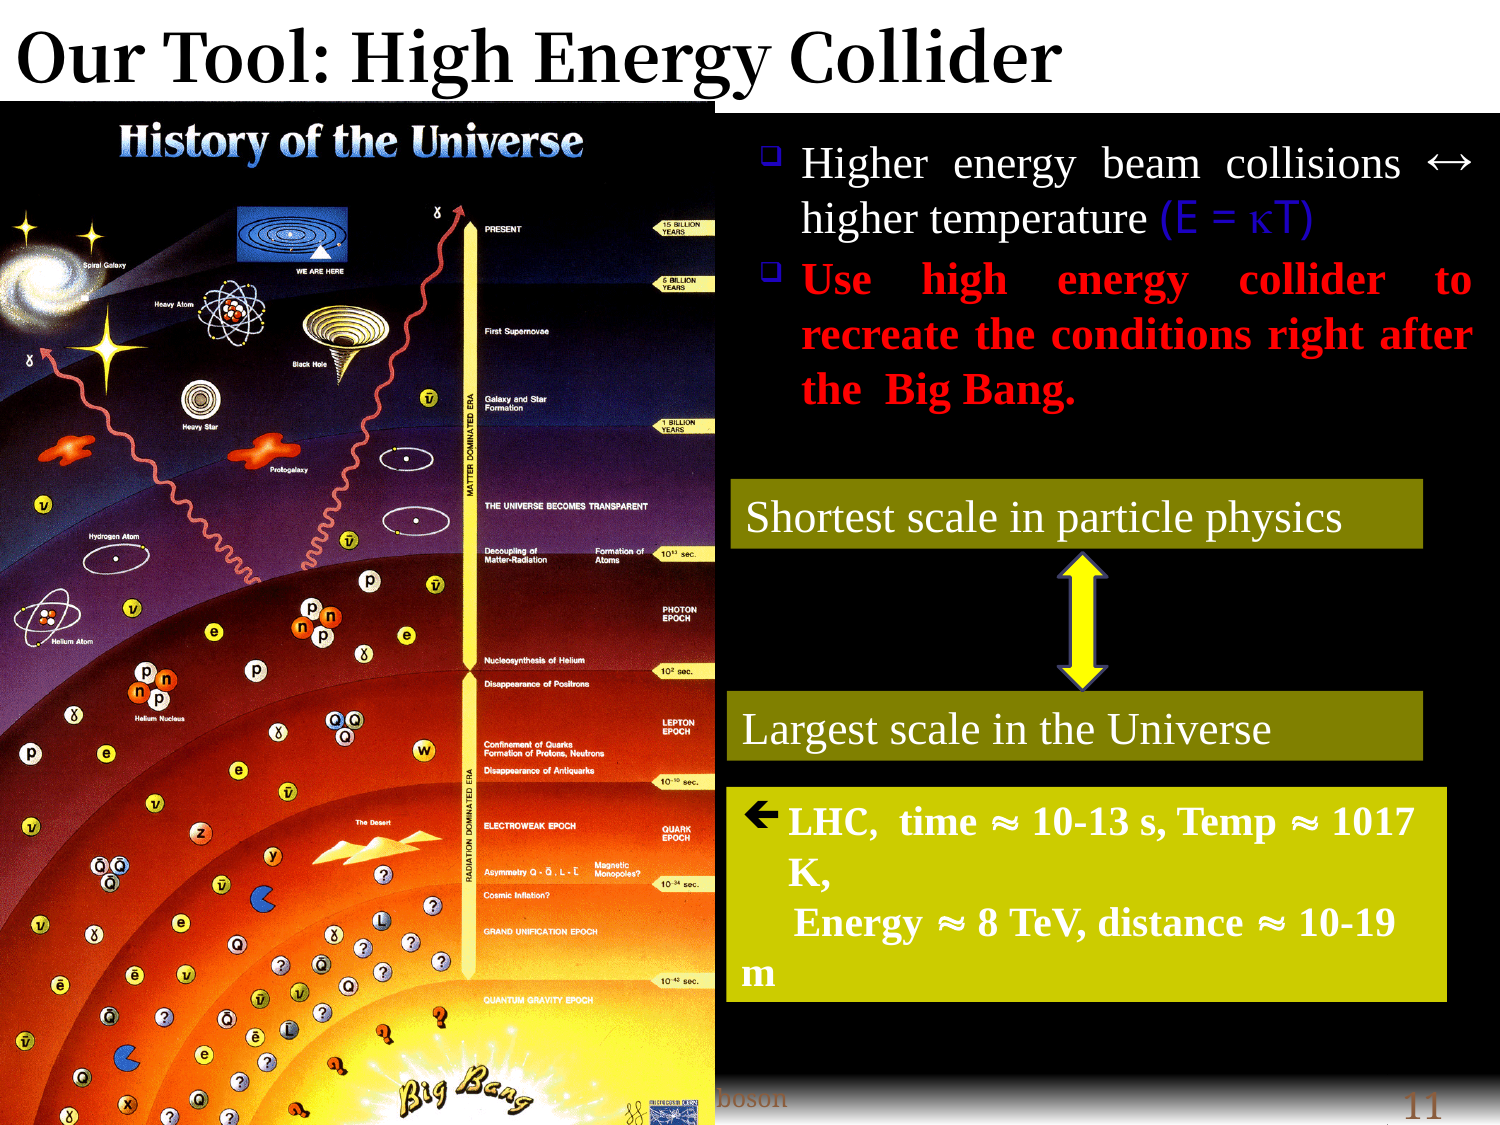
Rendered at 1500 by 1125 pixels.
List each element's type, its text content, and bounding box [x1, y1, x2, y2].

text_box Higher energy beam collisions  higher temperature (E = T) Use high energy collider to recreate the conditions right after the Big Bang. [726, 125, 1488, 421]
footer Search for Higgs boson [715, 1074, 1387, 1125]
text_box Largest scale in the Universe [726, 690, 1424, 761]
title Our Tool: High Energy Collider [0, 0, 1500, 113]
text_box Shortest scale in particle physics [730, 478, 1424, 549]
text_box [1058, 552, 1108, 691]
text_box LHC, time  10-13 s, Temp  1017 K, Energy  8 TeV, distance  10-19 m [726, 786, 1447, 1002]
slide_number <number> [1387, 1074, 1500, 1125]
picture [0, 101, 715, 1125]
